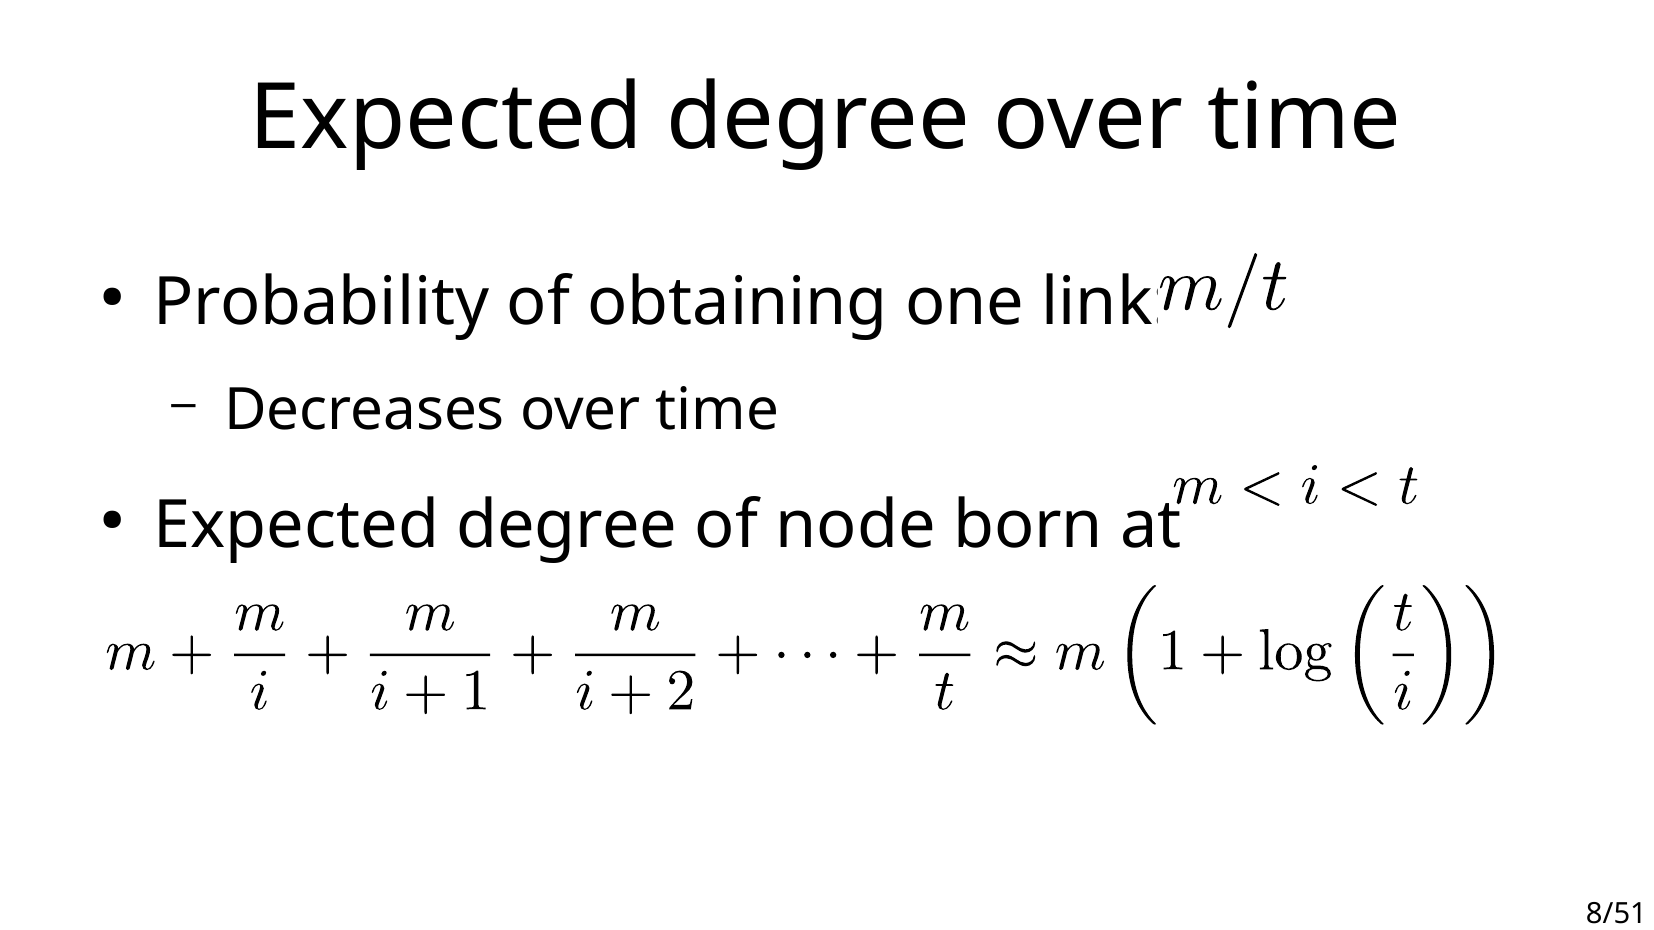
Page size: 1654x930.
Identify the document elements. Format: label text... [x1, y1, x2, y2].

text_box [1172, 465, 1420, 506]
text_box [105, 585, 1507, 725]
text_box [1157, 252, 1289, 329]
title Expected degree over time [82, 1, 1571, 225]
list Probability of obtaining one link: Decreases over time Expected degree of node born at [82, 252, 1571, 793]
